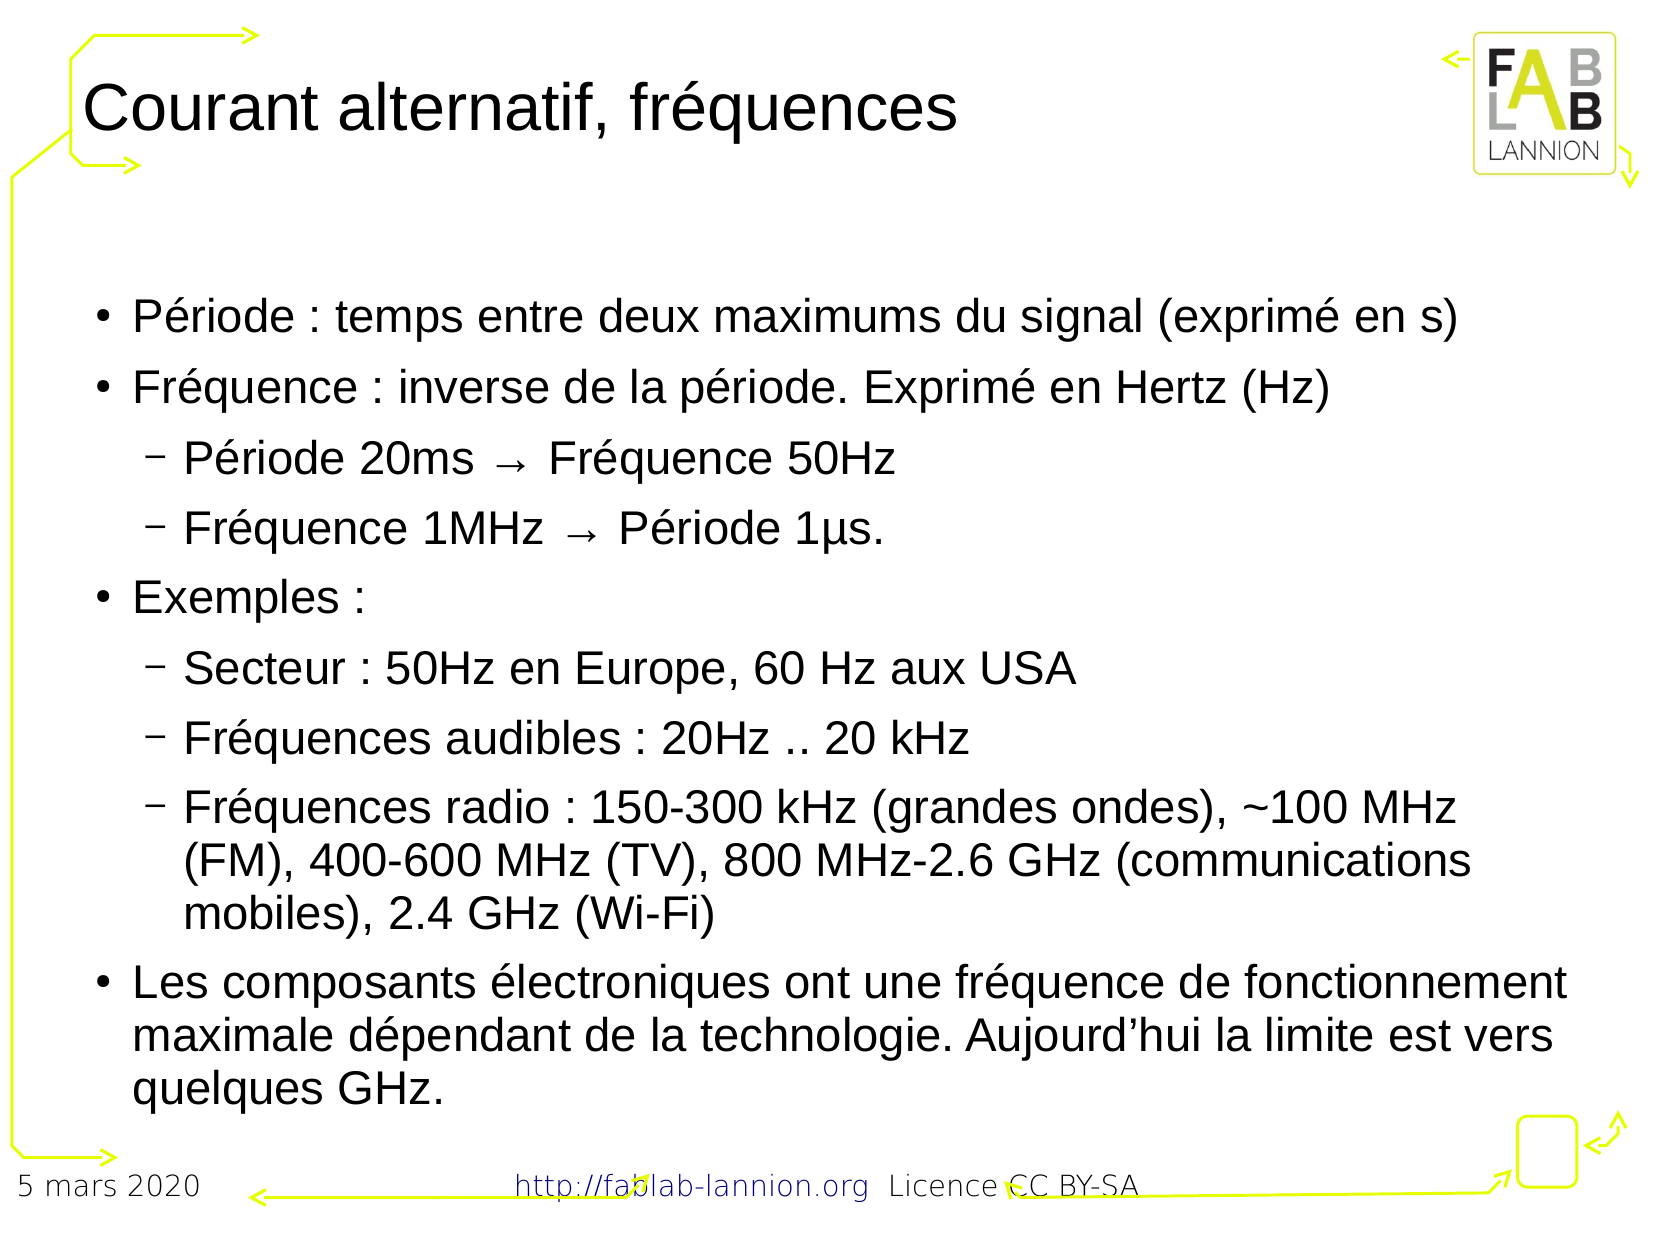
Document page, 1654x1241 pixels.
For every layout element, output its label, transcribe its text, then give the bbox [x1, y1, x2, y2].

list Période : temps entre deux maximums du signal (exprimé en s) Fréquence : inverse de la période. Exprimé en Hertz (Hz) Période 20ms → Fréquence 50Hz Fréquence 1MHz → Période 1µs. Exemples : Secteur : 50Hz en Europe, 60 Hz aux USA Fréquences audibles : 20Hz .. 20 kHz Fréquences radio : 150-300 kHz (grandes ondes), ~100 MHz (FM), 400-600 MHz (TV), 800 MHz-2.6 GHz (communications mobiles), 2.4 GHz (Wi-Fi) Les composants électroniques ont une fréquence de fonctionnement maximale dépendant de la technologie. Aujourd’hui la limite est vers quelques GHz. [82, 290, 1571, 1123]
title Courant alternatif, fréquences [82, 49, 1441, 166]
picture [1470, 29, 1619, 178]
